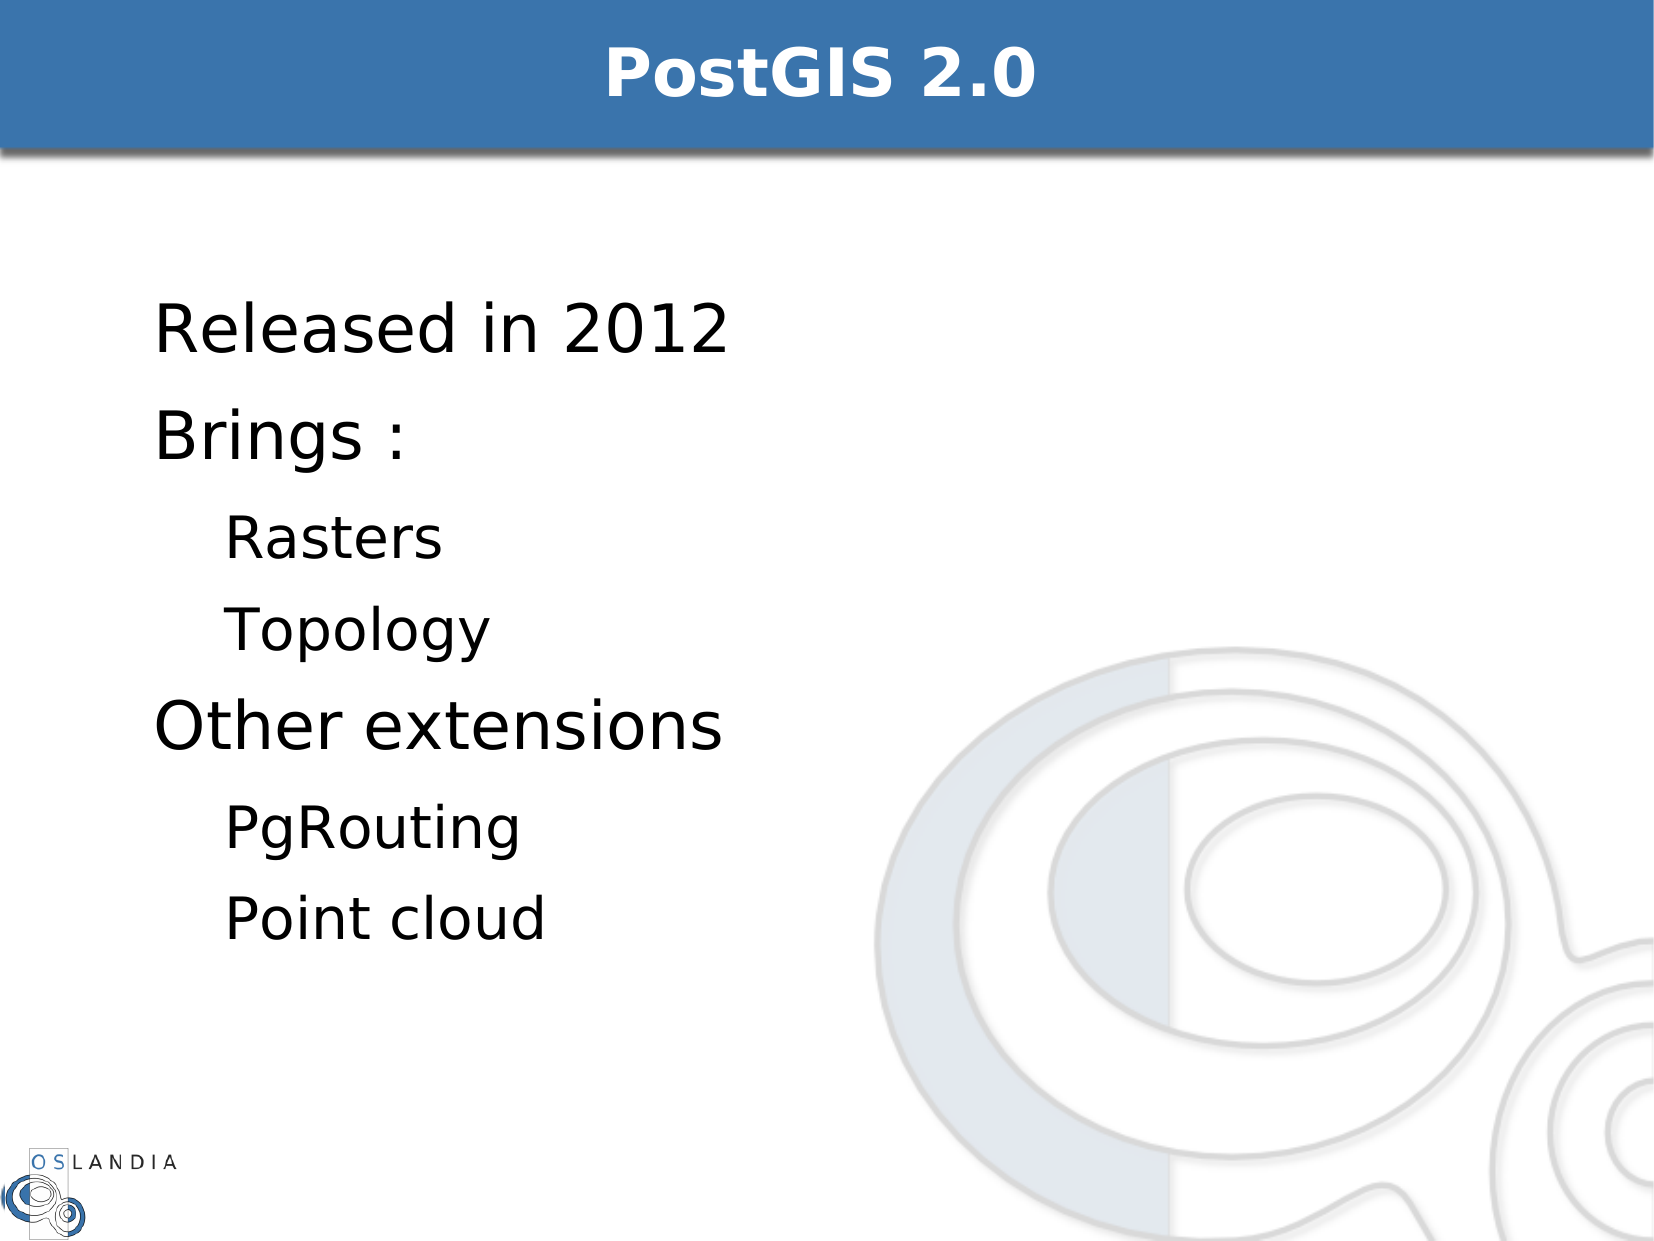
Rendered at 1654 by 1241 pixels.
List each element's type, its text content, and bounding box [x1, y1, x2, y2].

title PostGIS 2.0 [76, 0, 1565, 148]
picture [0, 0, 1654, 1241]
list Released in 2012 Brings : Rasters Topology Other extensions PgRouting Point cloud [82, 290, 1571, 1109]
